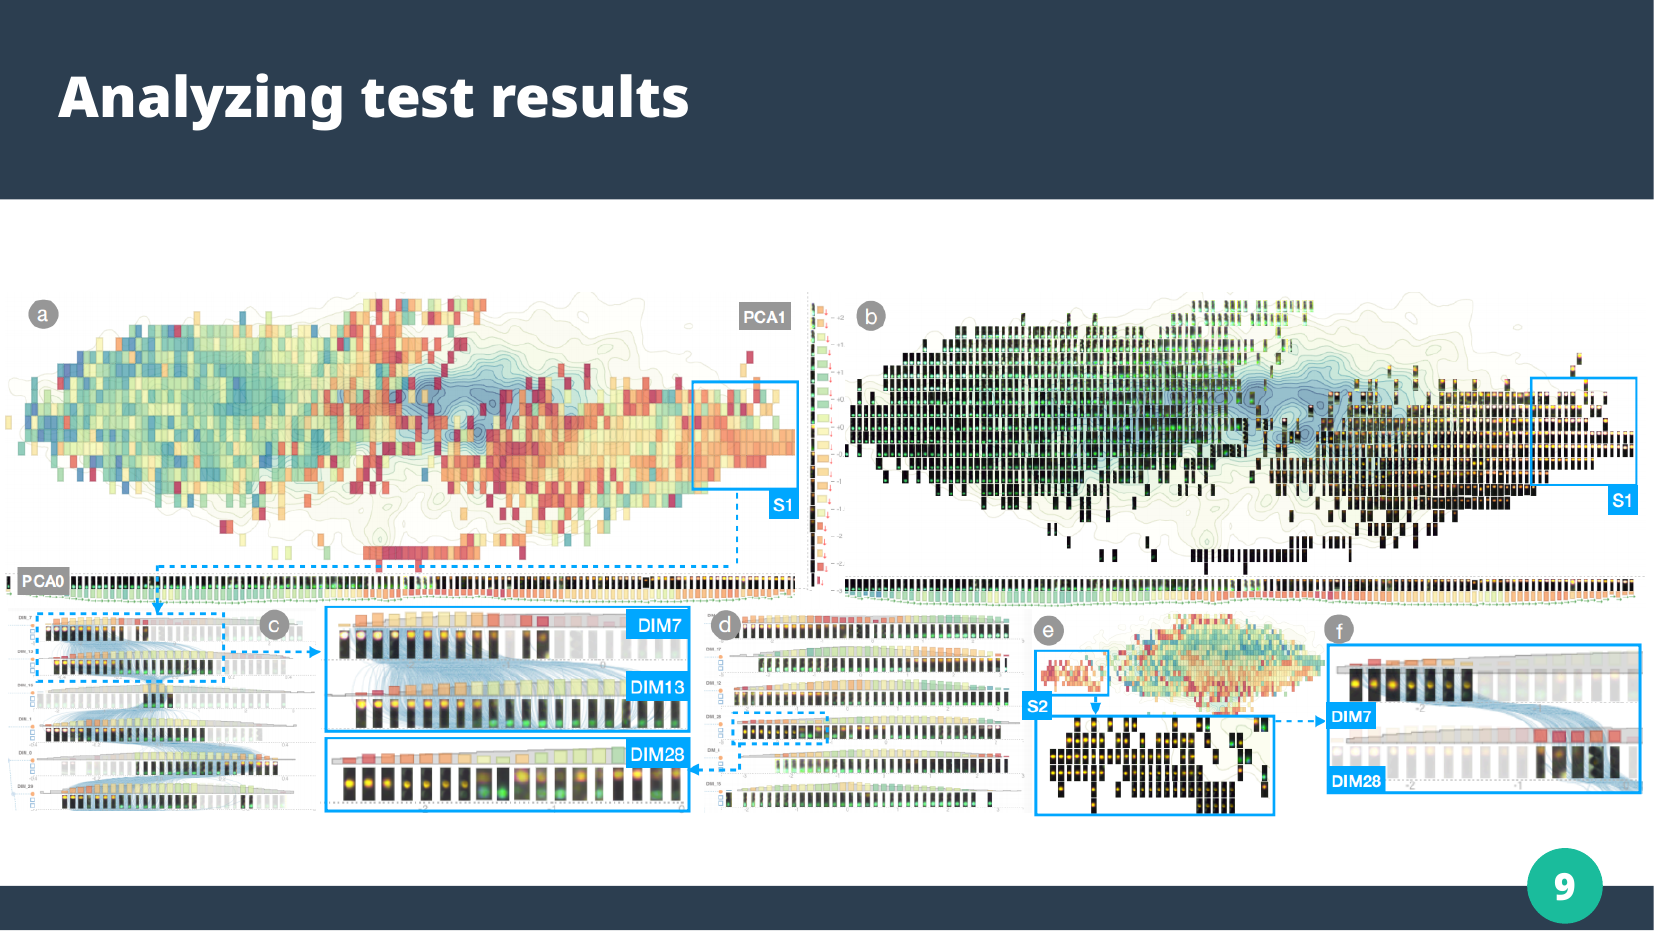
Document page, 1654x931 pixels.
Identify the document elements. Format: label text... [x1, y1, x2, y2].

title Analyzing test results [59, 37, 1595, 155]
picture [0, 292, 1654, 826]
